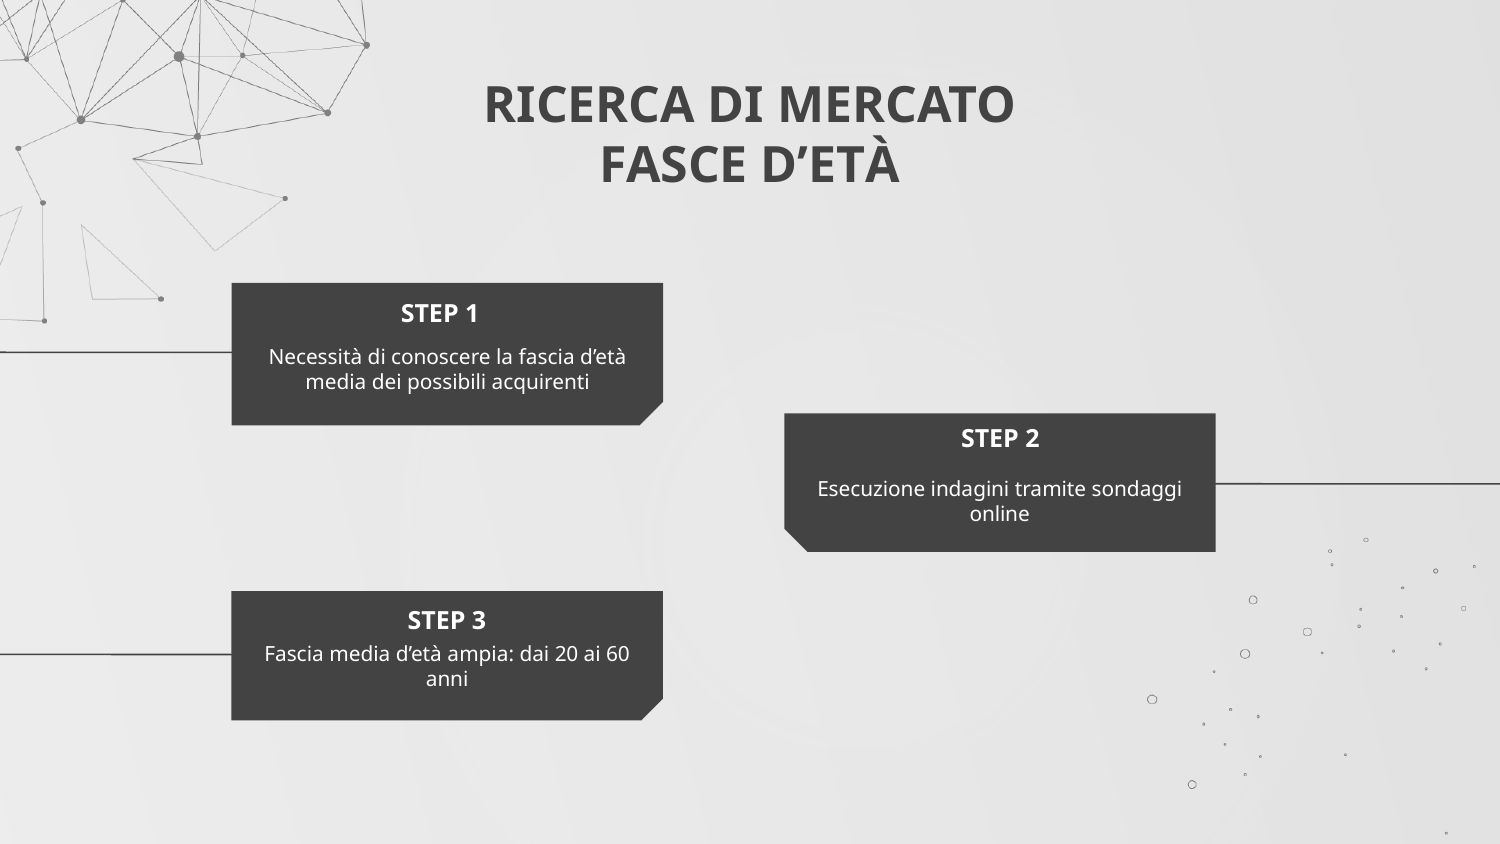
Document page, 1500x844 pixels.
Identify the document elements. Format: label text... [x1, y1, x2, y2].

picture [0, 0, 1500, 844]
text_box STEP 1 [224, 282, 656, 348]
text_box Esecuzione indagini tramite sondaggi online [783, 460, 1216, 563]
subtitle Necessità di conoscere la fascia d’età media dei possibili acquirenti [231, 328, 664, 426]
title RICERCA DI MERCATO FASCE D’ETÀ [322, 57, 1178, 214]
text_box STEP 2 [784, 407, 1217, 473]
text_box [656, 282, 664, 328]
text_box STEP 3 [231, 589, 663, 625]
subtitle Fascia media d’età ampia: dai 20 ai 60 anni [231, 625, 663, 722]
